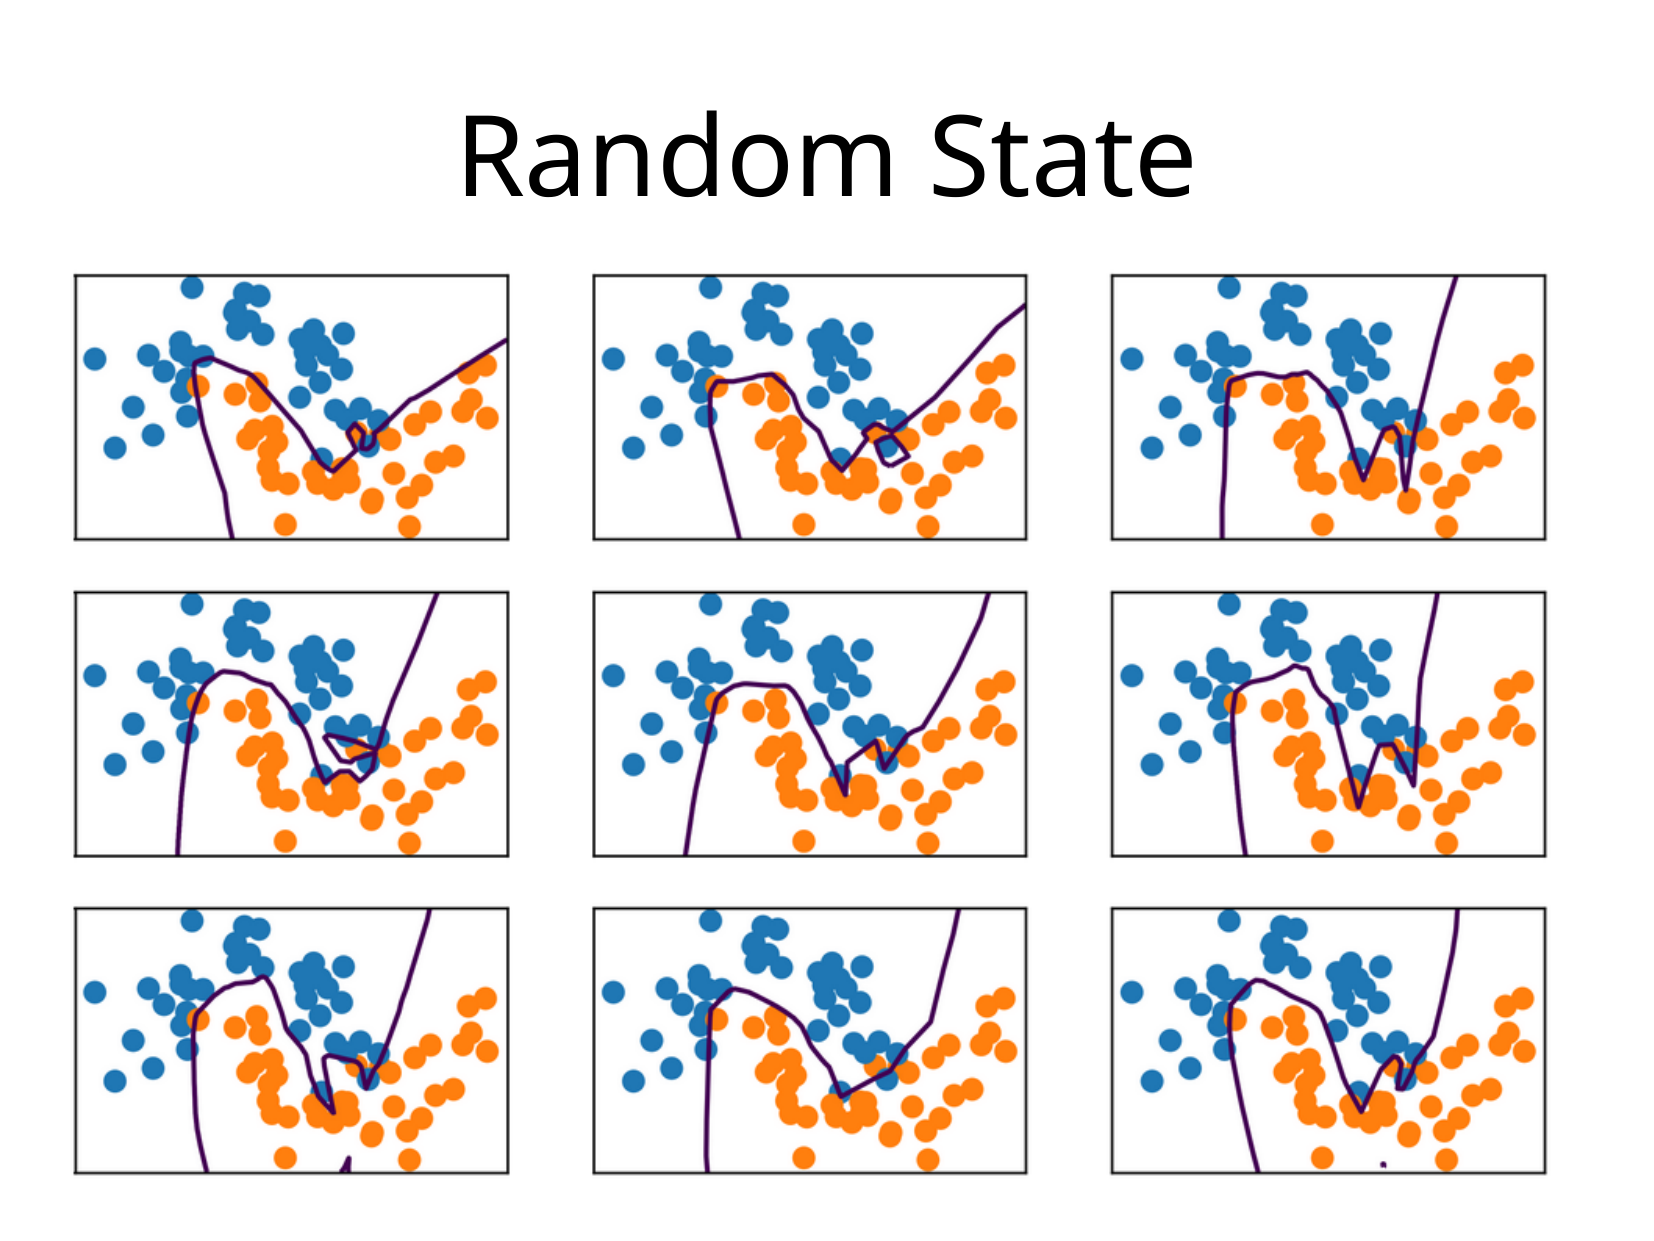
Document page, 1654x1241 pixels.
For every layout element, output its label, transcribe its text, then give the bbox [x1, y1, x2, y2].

picture [66, 254, 1561, 1185]
title Random State [82, 49, 1571, 257]
